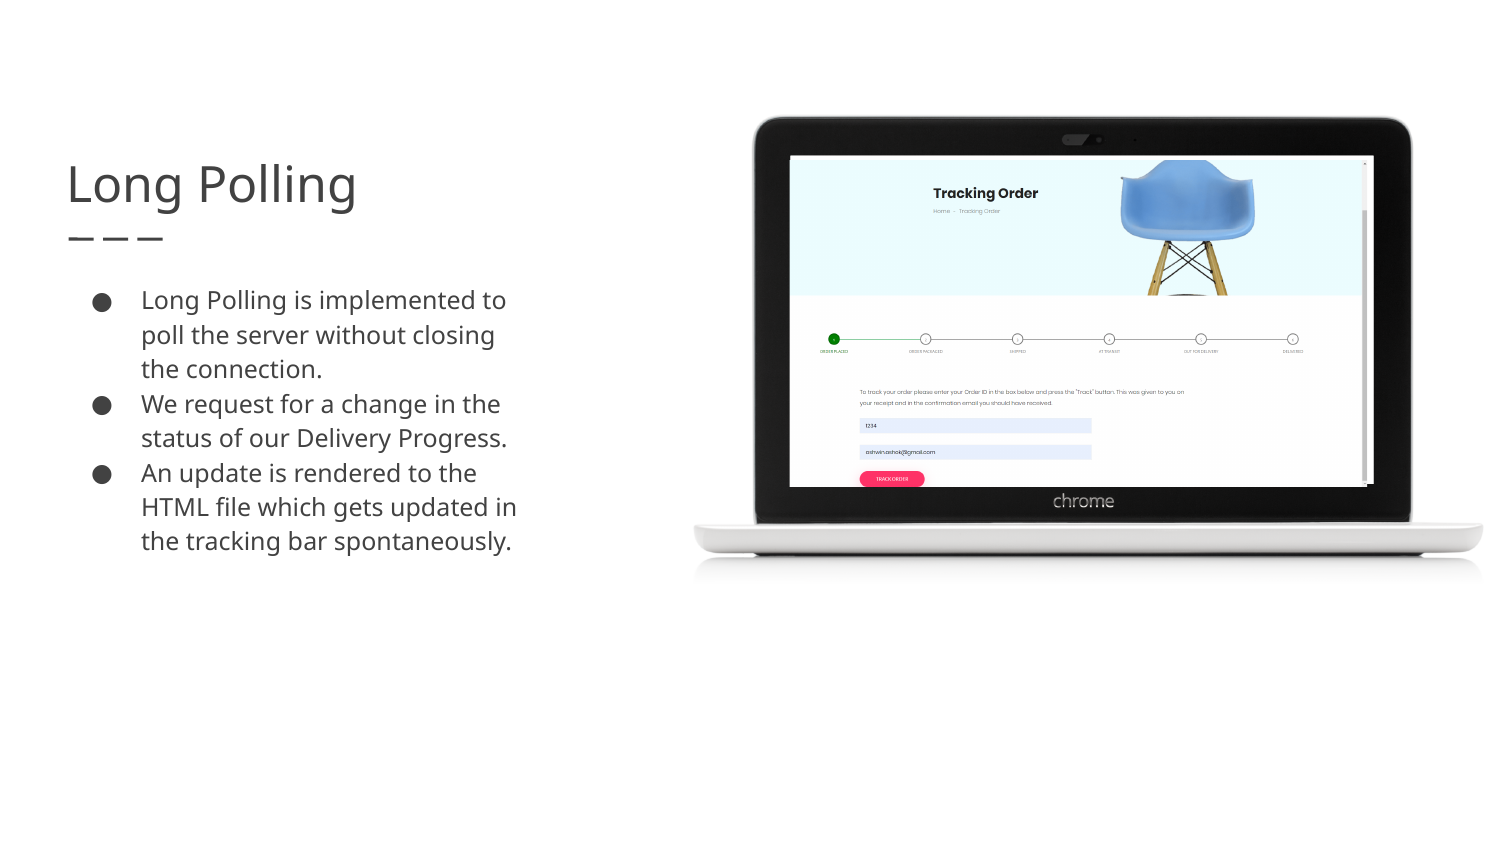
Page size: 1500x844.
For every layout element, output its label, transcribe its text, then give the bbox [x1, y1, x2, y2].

picture [692, 114, 1484, 584]
title Long Polling [51, 103, 512, 228]
list Long Polling is implemented to poll the server without closing the connection. We request for a change in the status of our Delivery Progress. An update is rendered to the HTML file which gets updated in the tracking bar spontaneously. [51, 265, 546, 750]
